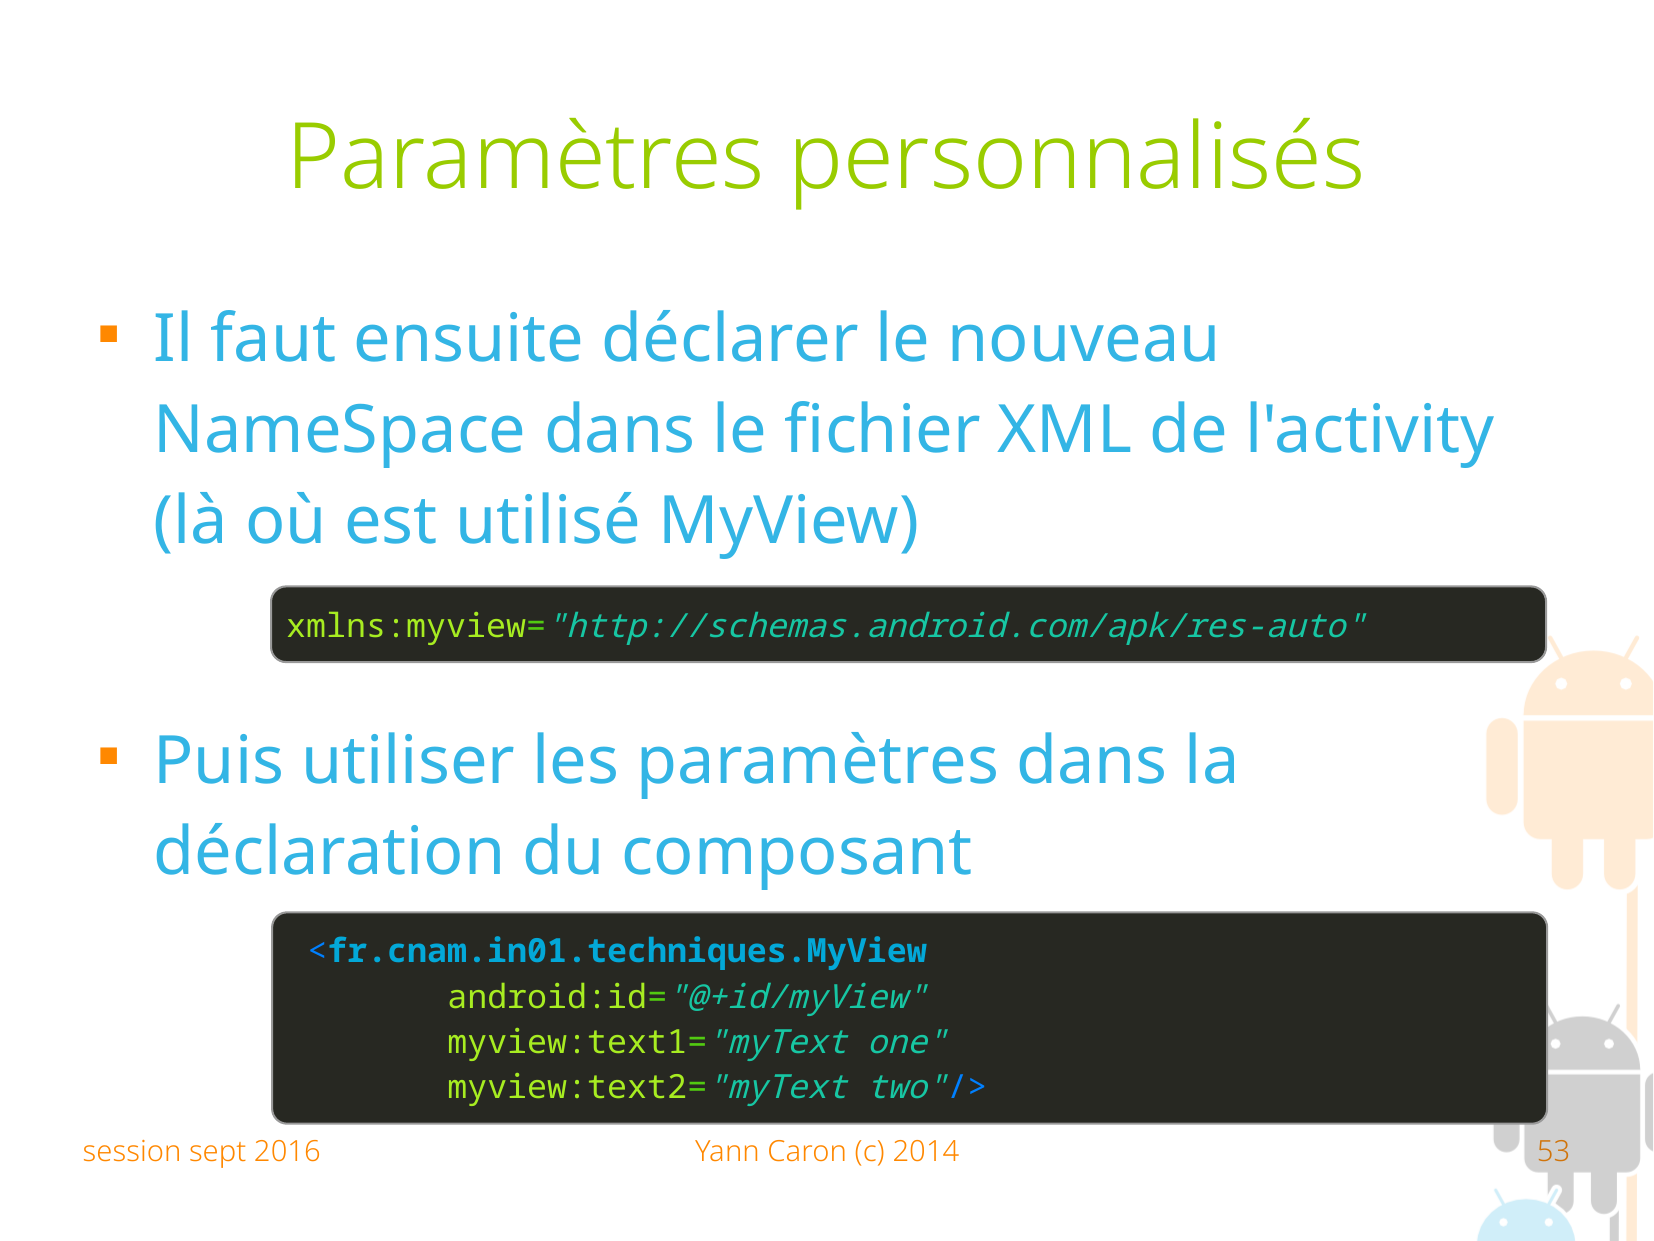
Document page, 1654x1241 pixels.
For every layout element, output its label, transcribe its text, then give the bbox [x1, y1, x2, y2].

text_box <fr.cnam.in01.techniques.MyView android:id="@+id/myView" myview:text1="myText one" myview:text2="myText two"/> [272, 912, 1548, 1099]
title Paramètres personnalisés [82, 49, 1571, 257]
text_box xmlns:myview="http://schemas.android.com/apk/res-auto" [271, 586, 1547, 656]
picture [240, 423, 1654, 1241]
list Il faut ensuite déclarer le nouveau NameSpace dans le fichier XML de l'activity (là où est utilisé MyView) Puis utiliser les paramètres dans la déclaration du composant [82, 290, 1571, 1010]
